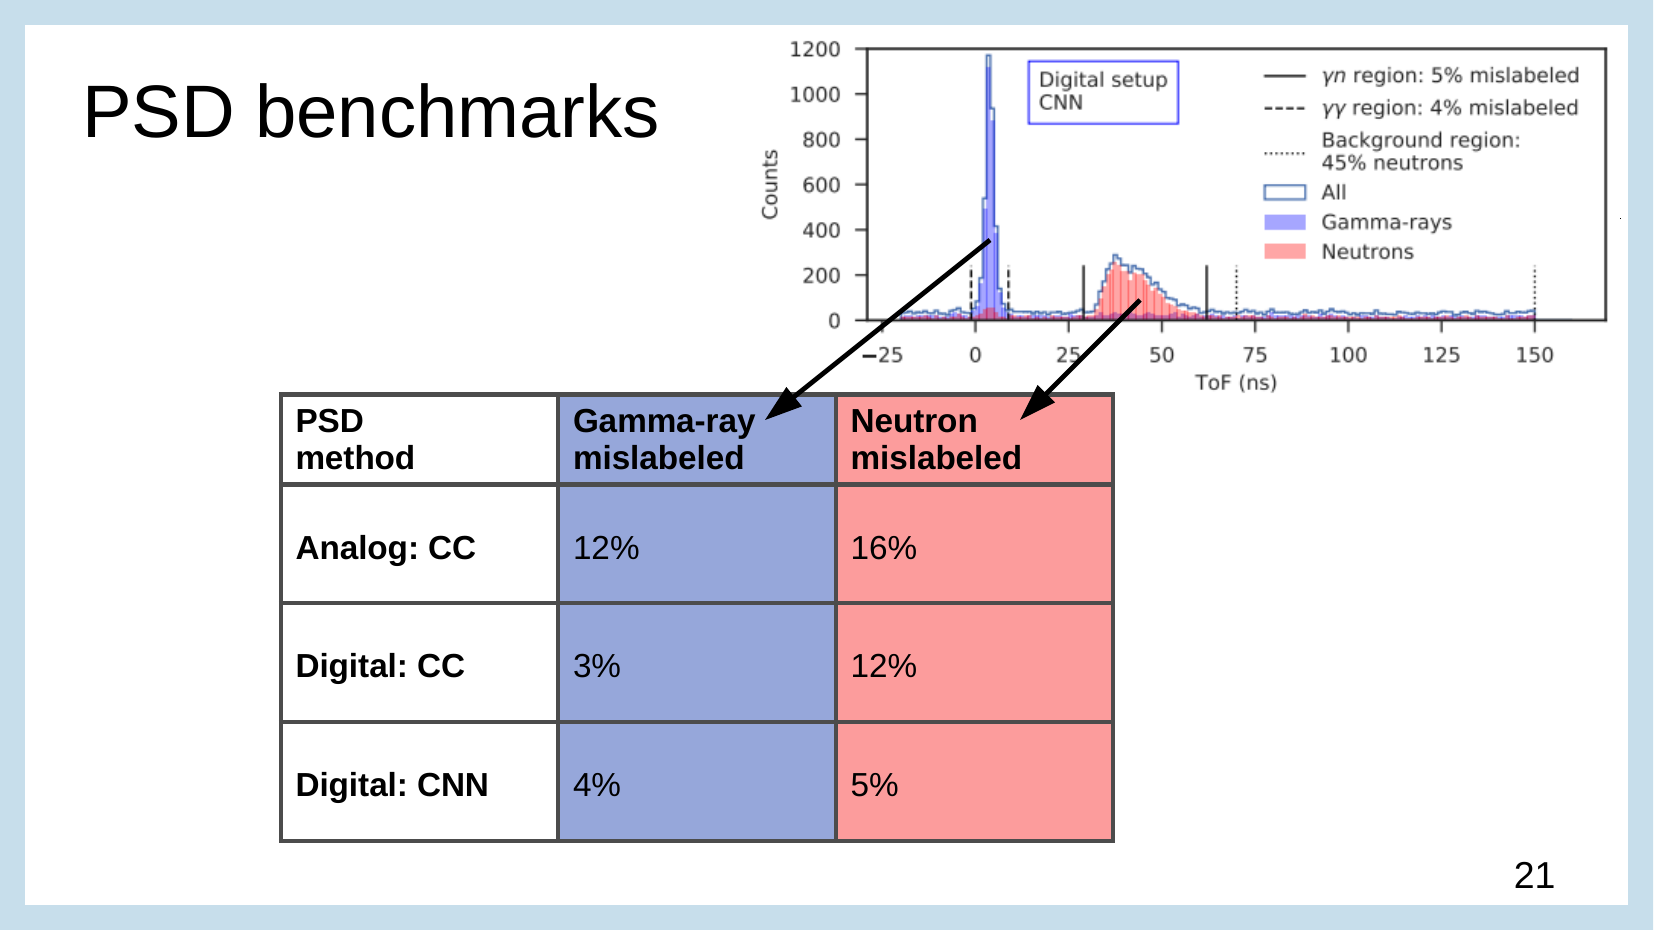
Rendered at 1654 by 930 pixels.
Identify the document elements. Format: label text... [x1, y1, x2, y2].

table_cell 4% [560, 724, 834, 839]
table_cell 3% [560, 605, 834, 720]
table_cell Digital: CNN [283, 724, 556, 839]
table_cell 12% [560, 487, 834, 601]
table_cell Analog: CC [283, 487, 556, 601]
table_cell 5% [838, 724, 1111, 839]
title PSD benchmarks [82, 35, 1234, 189]
table_cell 12% [838, 605, 1111, 720]
table_cell Digital: CC [283, 605, 556, 720]
table_header PSD method [283, 397, 556, 482]
table_cell 16% [838, 487, 1111, 601]
picture [735, 35, 1621, 402]
table_header Gamma-ray mislabeled [560, 397, 834, 482]
table_header Neutron mislabeled [838, 397, 1111, 482]
